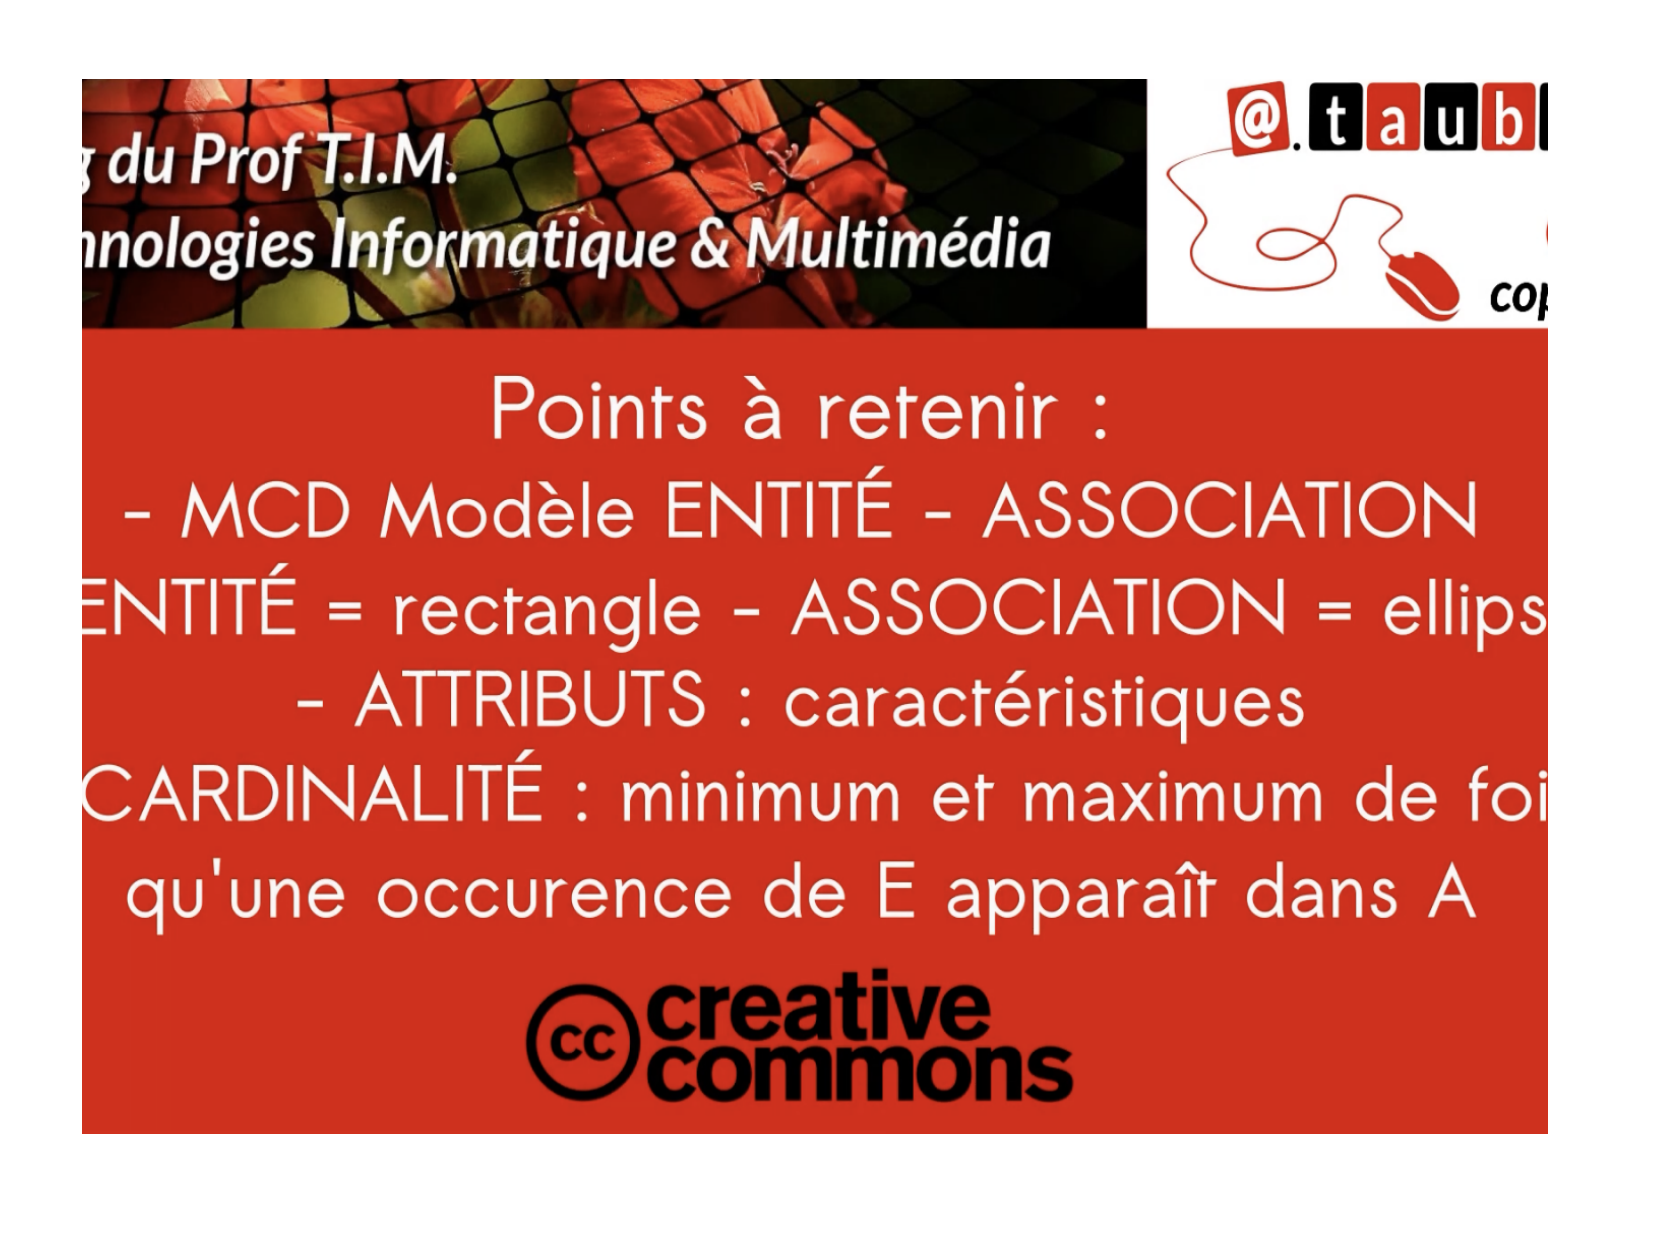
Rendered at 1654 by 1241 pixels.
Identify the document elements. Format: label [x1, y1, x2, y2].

picture [82, 79, 1548, 1134]
